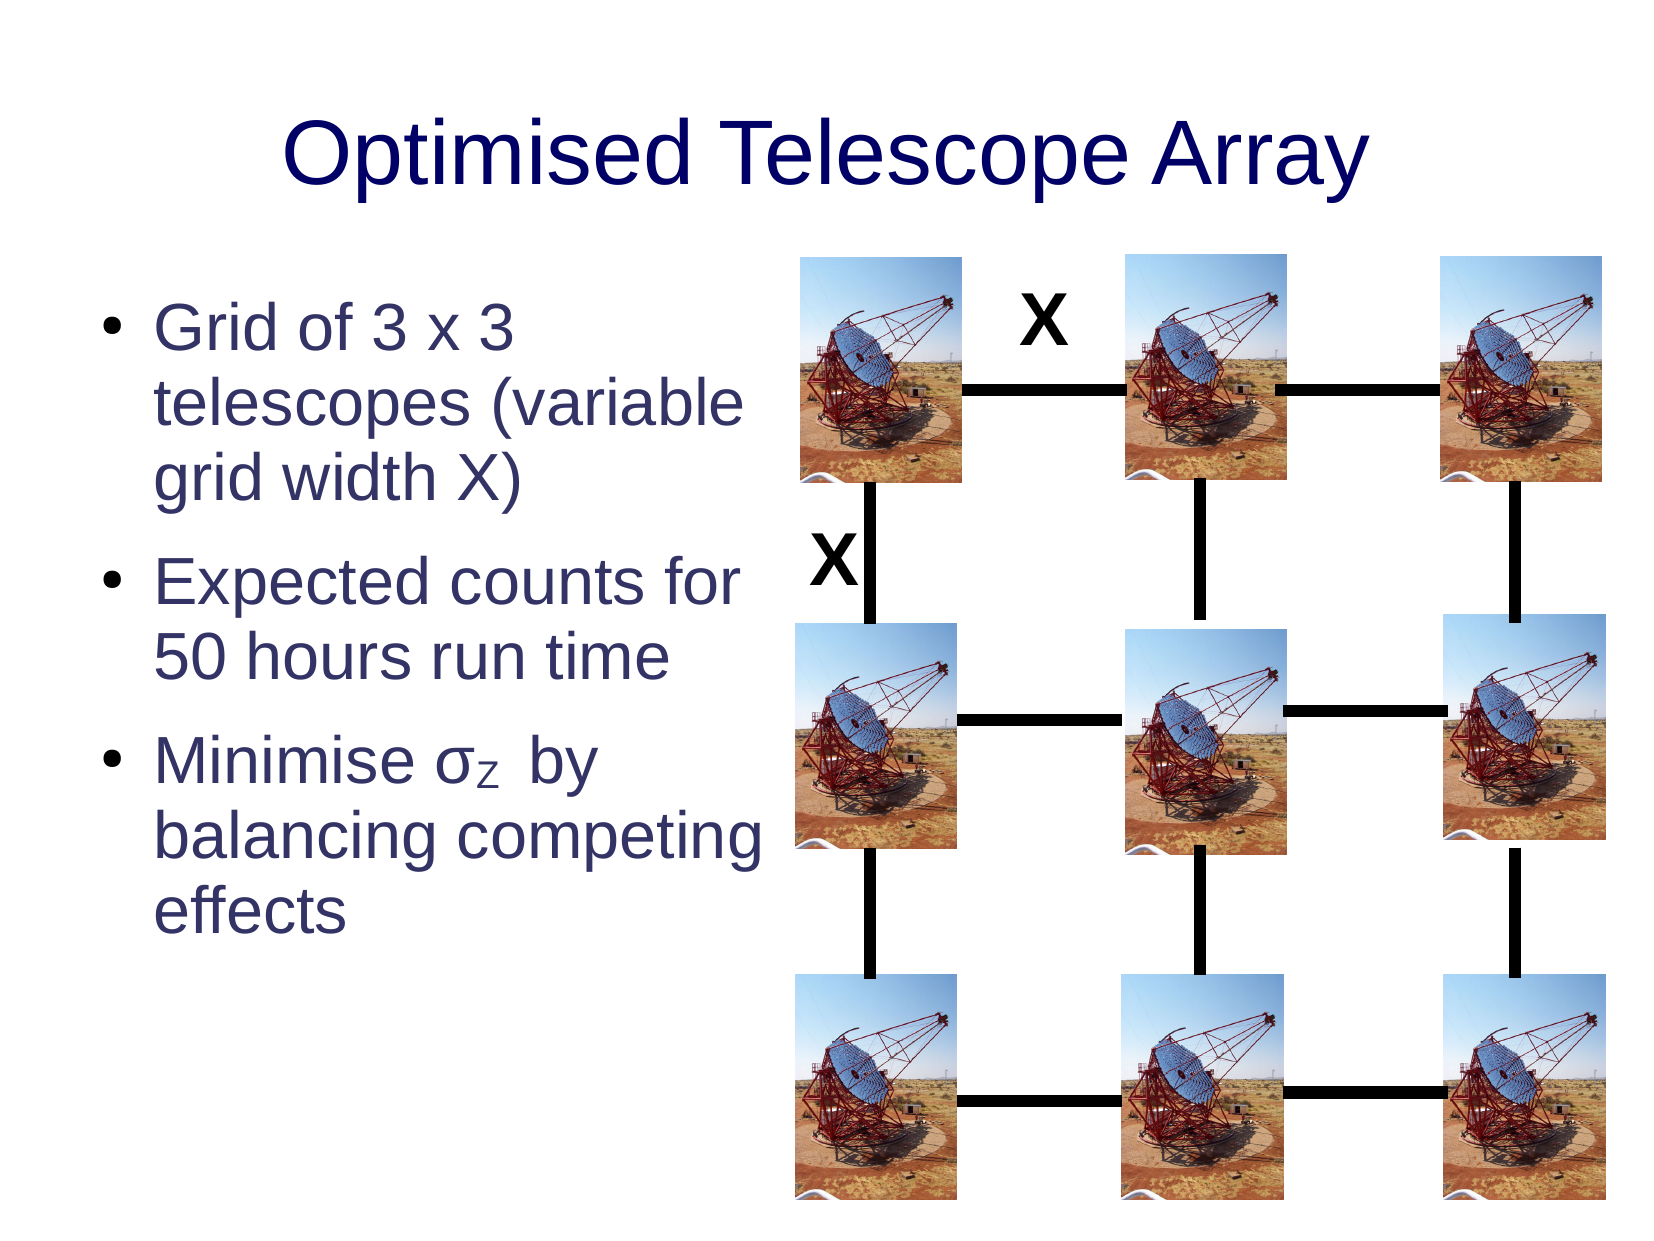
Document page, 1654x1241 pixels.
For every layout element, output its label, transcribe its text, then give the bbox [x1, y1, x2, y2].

picture [1125, 629, 1287, 856]
picture [795, 623, 957, 849]
text_box X [1005, 270, 1096, 399]
picture [800, 257, 962, 483]
picture [1443, 974, 1606, 1201]
title Optimised Telescope Array [82, 49, 1571, 257]
text_box X [795, 510, 864, 624]
picture [1121, 974, 1284, 1201]
picture [1443, 614, 1606, 841]
list Grid of 3 x 3 telescopes (variable grid width X) Expected counts for 50 hours run time Minimise σZ by balancing competing effects [82, 290, 809, 1010]
picture [795, 974, 957, 1201]
picture [1440, 256, 1602, 482]
text_box X [876, 510, 886, 624]
picture [1125, 254, 1287, 481]
